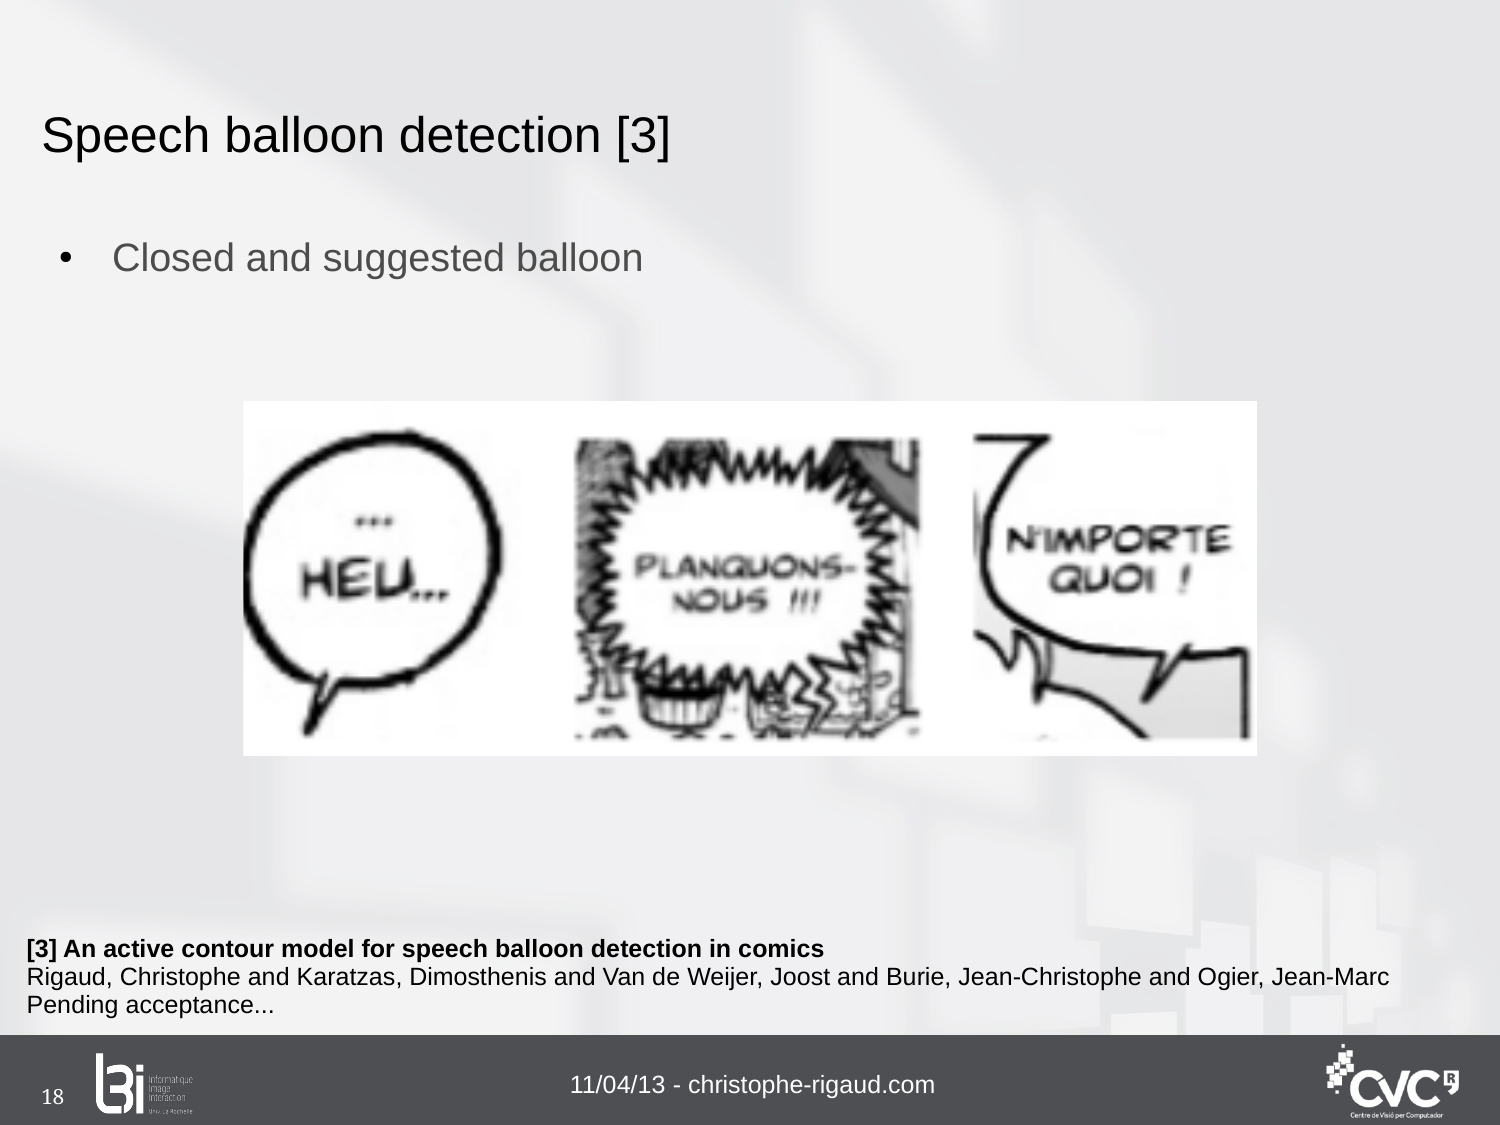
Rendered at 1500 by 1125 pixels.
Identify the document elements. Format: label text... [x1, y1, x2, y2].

picture [0, 0, 1500, 1125]
list Closed and suggested balloon [41, 235, 1459, 927]
text_box [3] An active contour model for speech balloon detection in comics Rigaud, Christophe and Karatzas, Dimosthenis and Van de Weijer, Joost and Burie, Jean-Christophe and Ogier, Jean-Marc Pending acceptance... [11, 927, 1477, 1027]
title Speech balloon detection [3] [41, 41, 1459, 229]
text_box 11/04/13 - christophe-rigaud.com [219, 1063, 1447, 1106]
